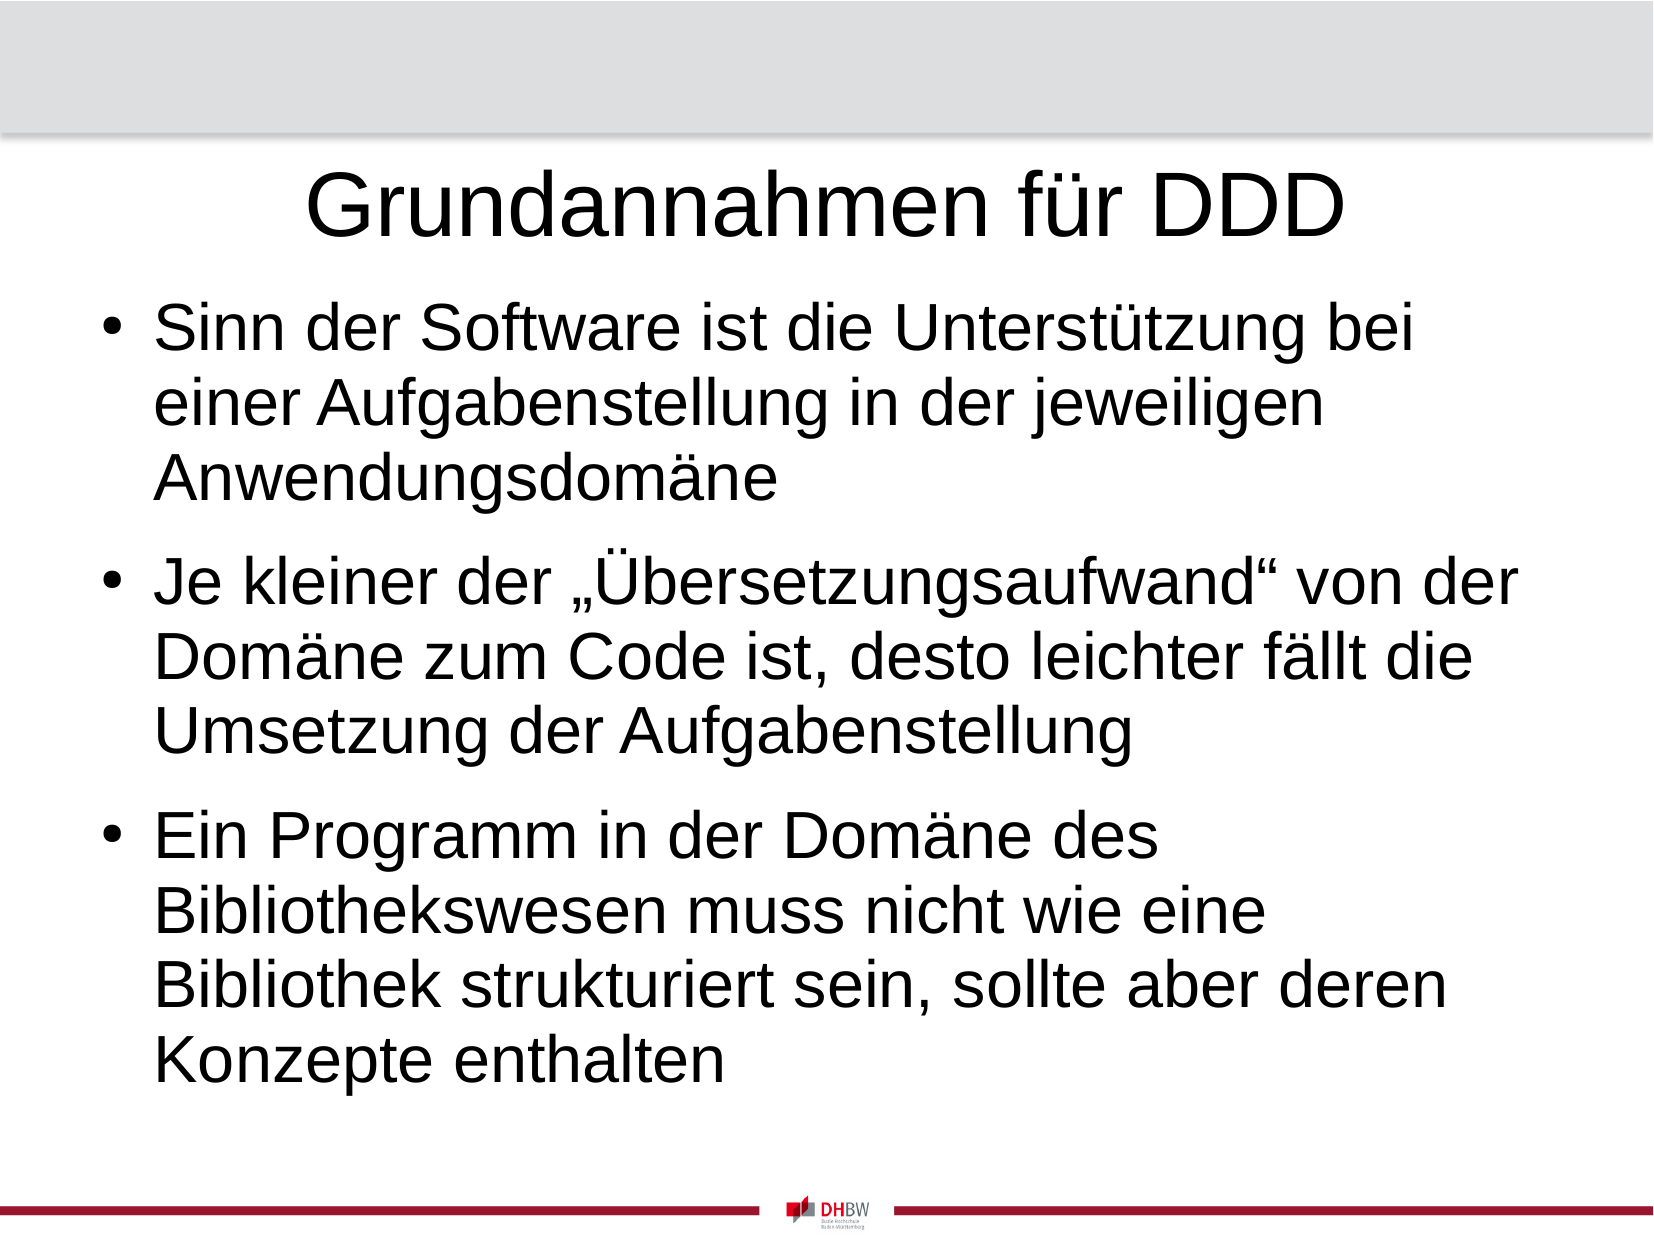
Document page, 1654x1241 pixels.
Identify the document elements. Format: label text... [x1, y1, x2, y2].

picture [0, 1, 1654, 1237]
title Grundannahmen für DDD [82, 147, 1571, 257]
list Sinn der Software ist die Unterstützung bei einer Aufgabenstellung in der jeweiligen Anwendungsdomäne Je kleiner der „Übersetzungsaufwand“ von der Domäne zum Code ist, desto leichter fällt die Umsetzung der Aufgabenstellung Ein Programm in der Domäne des Bibliothekswesen muss nicht wie eine Bibliothek strukturiert sein, sollte aber deren Konzepte enthalten [82, 290, 1571, 1097]
